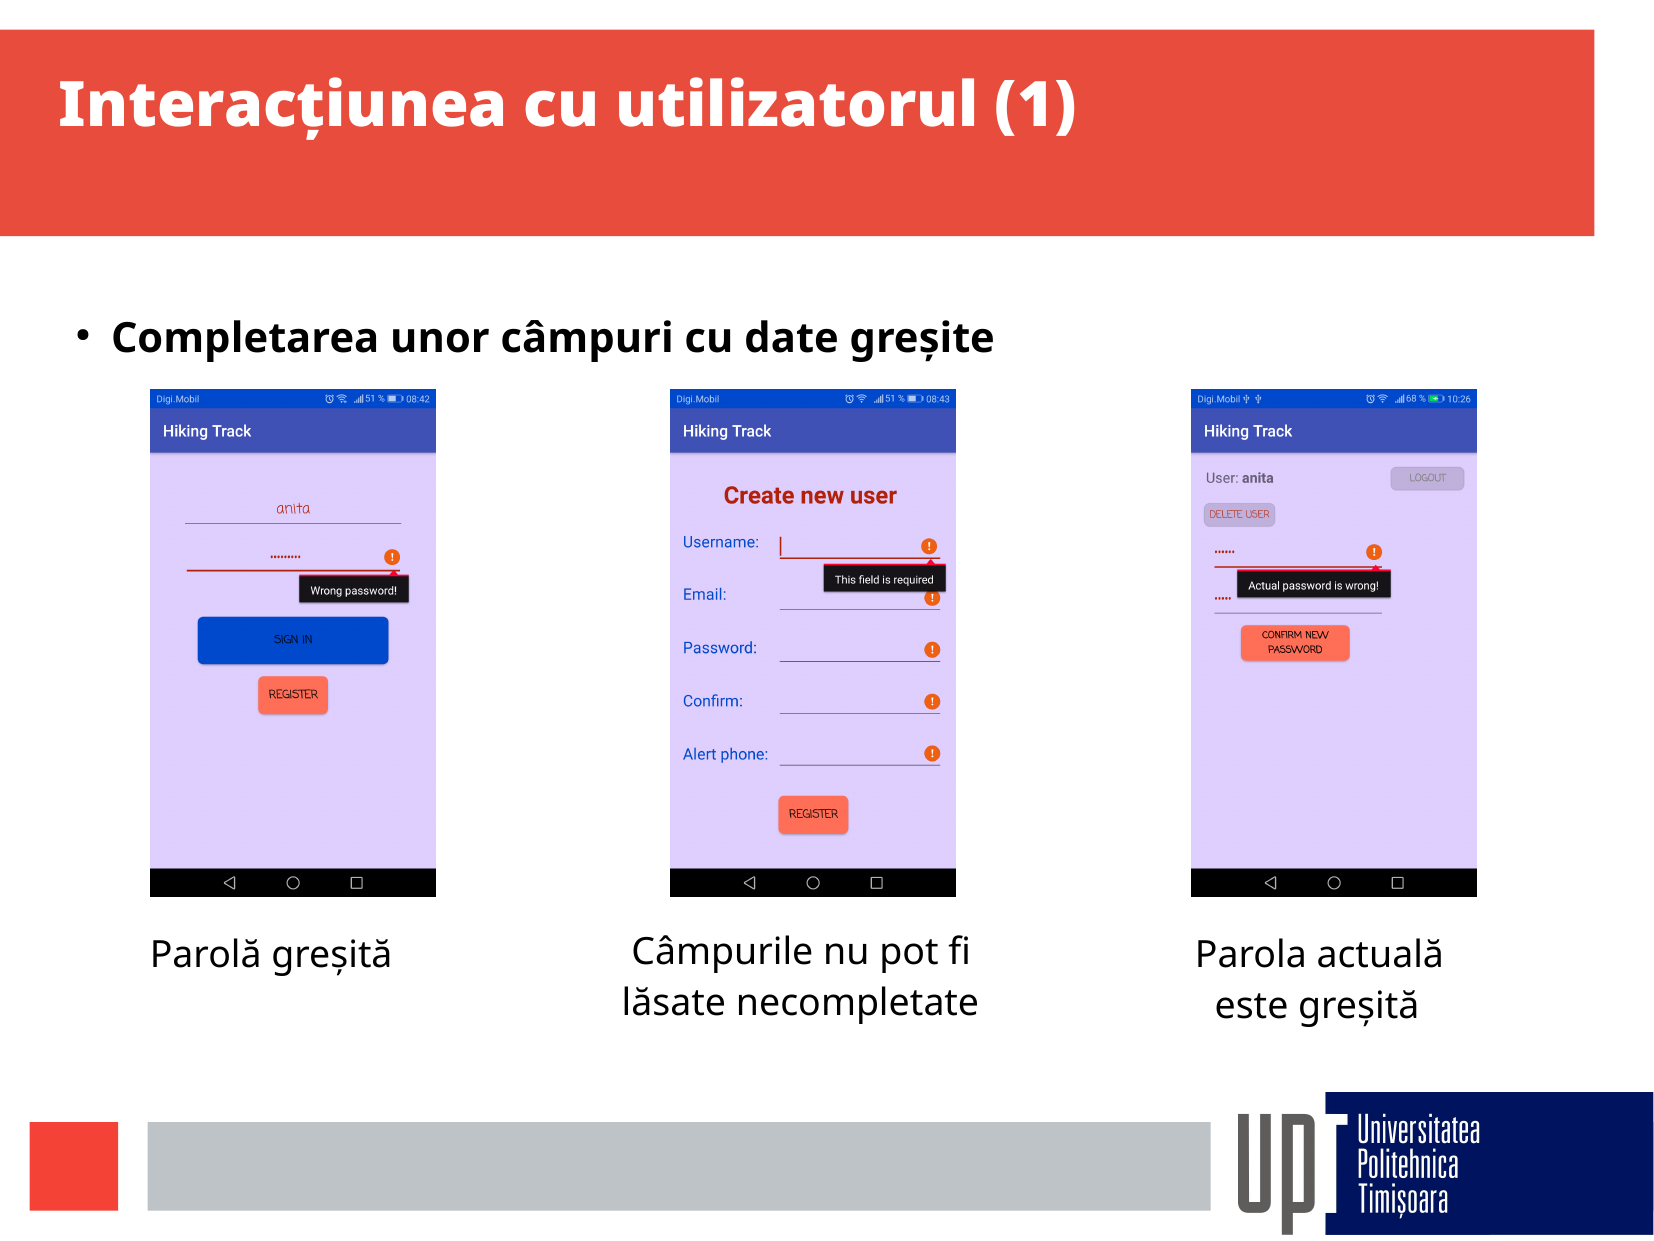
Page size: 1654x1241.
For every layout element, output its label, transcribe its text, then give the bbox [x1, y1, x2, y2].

title Interacțiunea cu utilizatorul (1) [59, 59, 1595, 207]
text_box Câmpurile nu pot fi lăsate necompletate [606, 916, 1022, 1019]
text_box Completarea unor câmpuri cu date greșite [60, 300, 1156, 364]
picture [1238, 1092, 1654, 1235]
text_box Parola actuală este greșită [1180, 919, 1476, 1022]
picture [150, 389, 436, 897]
text_box Parolă greșită [135, 919, 421, 979]
picture [670, 389, 956, 897]
picture [1191, 389, 1477, 897]
